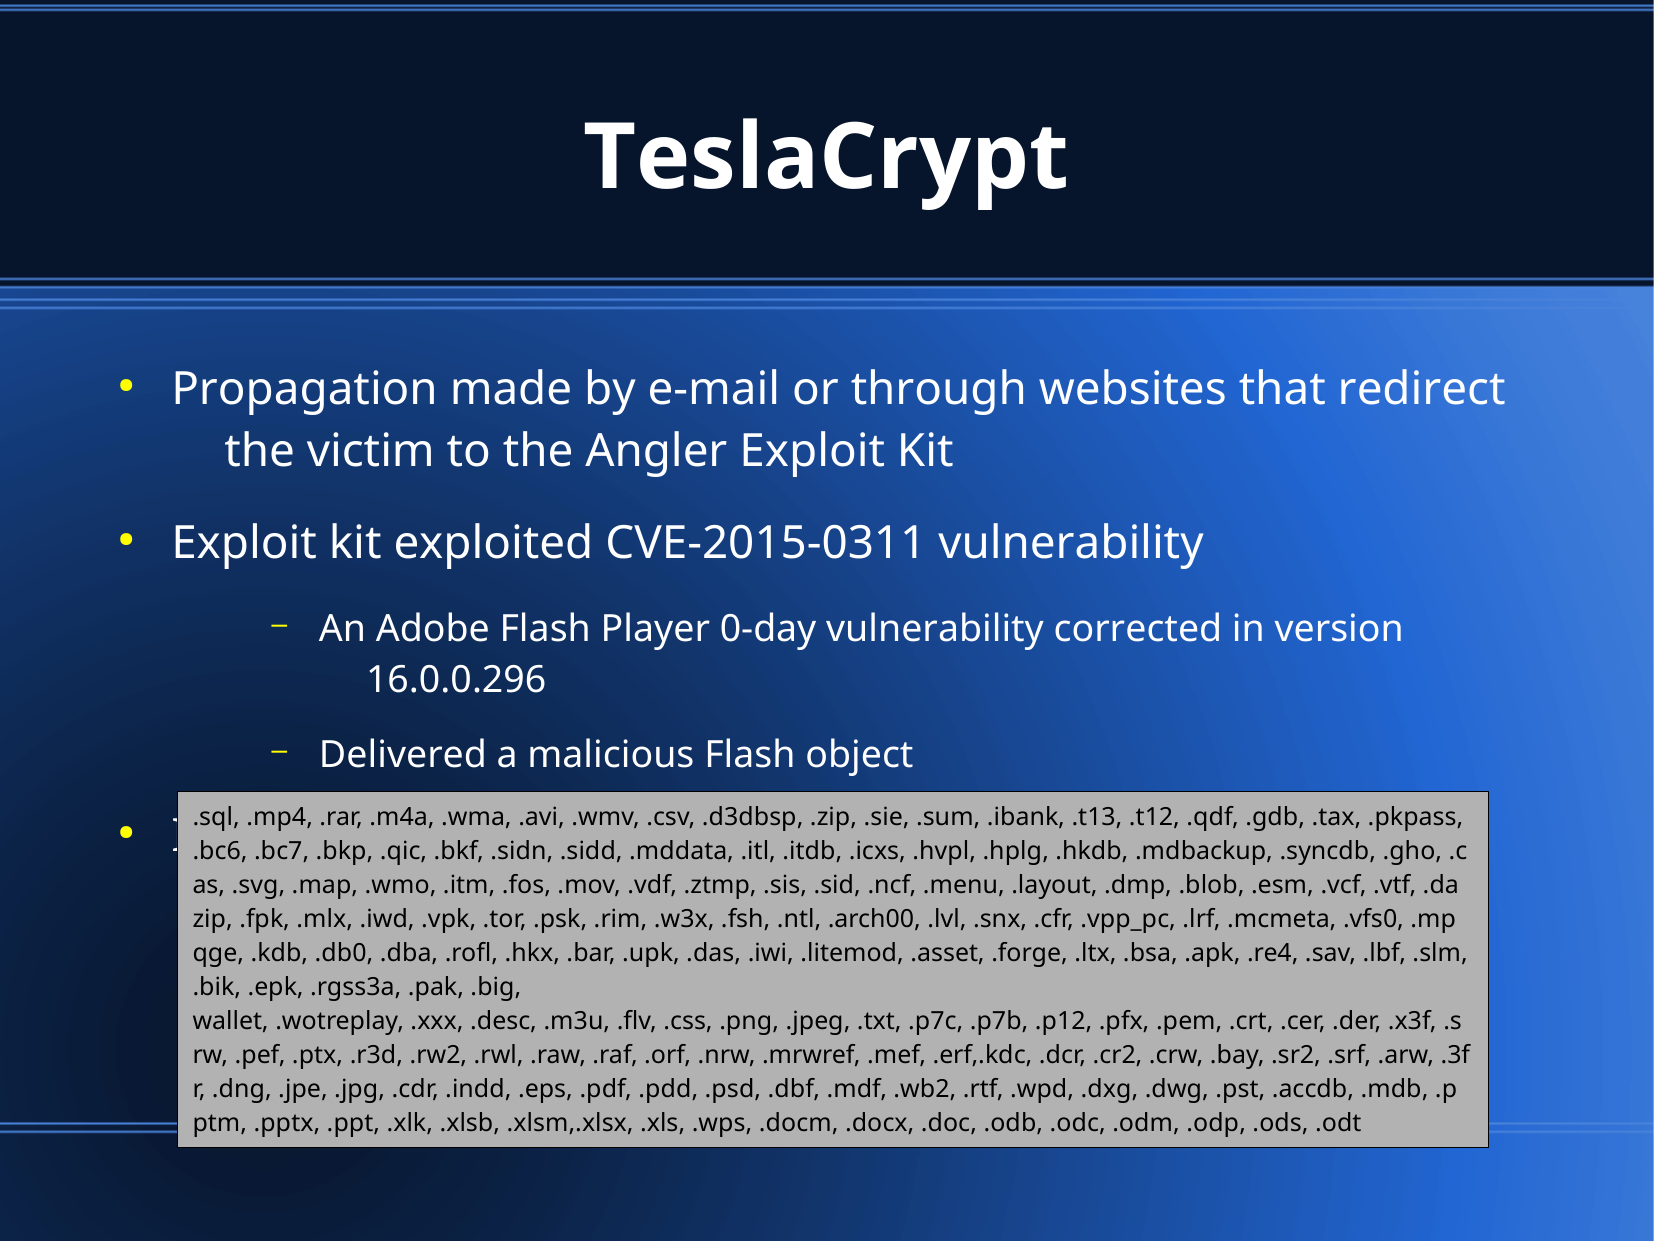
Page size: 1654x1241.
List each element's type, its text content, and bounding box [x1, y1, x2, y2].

title TeslaCrypt [82, 49, 1571, 257]
list Propagation made by e-mail or through websites that redirect the victim to the Angler Exploit Kit Exploit kit exploited CVE-2015-0311 vulnerability An Adobe Flash Player 0-day vulnerability corrected in version 16.0.0.296 Delivered a malicious Flash object In latest versions, AES encryption affects these extensions: [82, 355, 1571, 1110]
picture [0, 0, 1654, 1241]
text_box .sql, .mp4, .rar, .m4a, .wma, .avi, .wmv, .csv, .d3dbsp, .zip, .sie, .sum, .ibank, .t13, .t12, .qdf, .gdb, .tax, .pkpass, .bc6, .bc7, .bkp, .qic, .bkf, .sidn, .sidd, .mddata, .itl, .itdb, .icxs, .hvpl, .hplg, .hkdb, .mdbackup, .syncdb, .gho, .cas, .svg, .map, .wmo, .itm, .fos, .mov, .vdf, .ztmp, .sis, .sid, .ncf, .menu, .layout, .dmp, .blob, .esm, .vcf, .vtf, .dazip, .fpk, .mlx, .iwd, .vpk, .tor, .psk, .rim, .w3x, .fsh, .ntl, .arch00, .lvl, .snx, .cfr, .vpp_pc, .lrf, .mcmeta, .vfs0, .mpqge, .kdb, .db0, .dba, .rofl, .hkx, .bar, .upk, .das, .iwi, .litemod, .asset, .forge, .ltx, .bsa, .apk, .re4, .sav, .lbf, .slm, .bik, .epk, .rgss3a, .pak, .big, wallet, .wotreplay, .xxx, .desc, .m3u, .flv, .css, .png, .jpeg, .txt, .p7c, .p7b, .p12, .pfx, .pem, .crt, .cer, .der, .x3f, .srw, .pef, .ptx, .r3d, .rw2, .rwl, .raw, .raf, .orf, .nrw, .mrwref, .mef, .erf,.kdc, .dcr, .cr2, .crw, .bay, .sr2, .srf, .arw, .3fr, .dng, .jpe, .jpg, .cdr, .indd, .eps, .pdf, .pdd, .psd, .dbf, .mdf, .wb2, .rtf, .wpd, .dxg, .dwg, .pst, .accdb, .mdb, .pptm, .pptx, .ppt, .xlk, .xlsb, .xlsm,.xlsx, .xls, .wps, .docm, .docx, .doc, .odb, .odc, .odm, .odp, .ods, .odt [177, 791, 1489, 1068]
